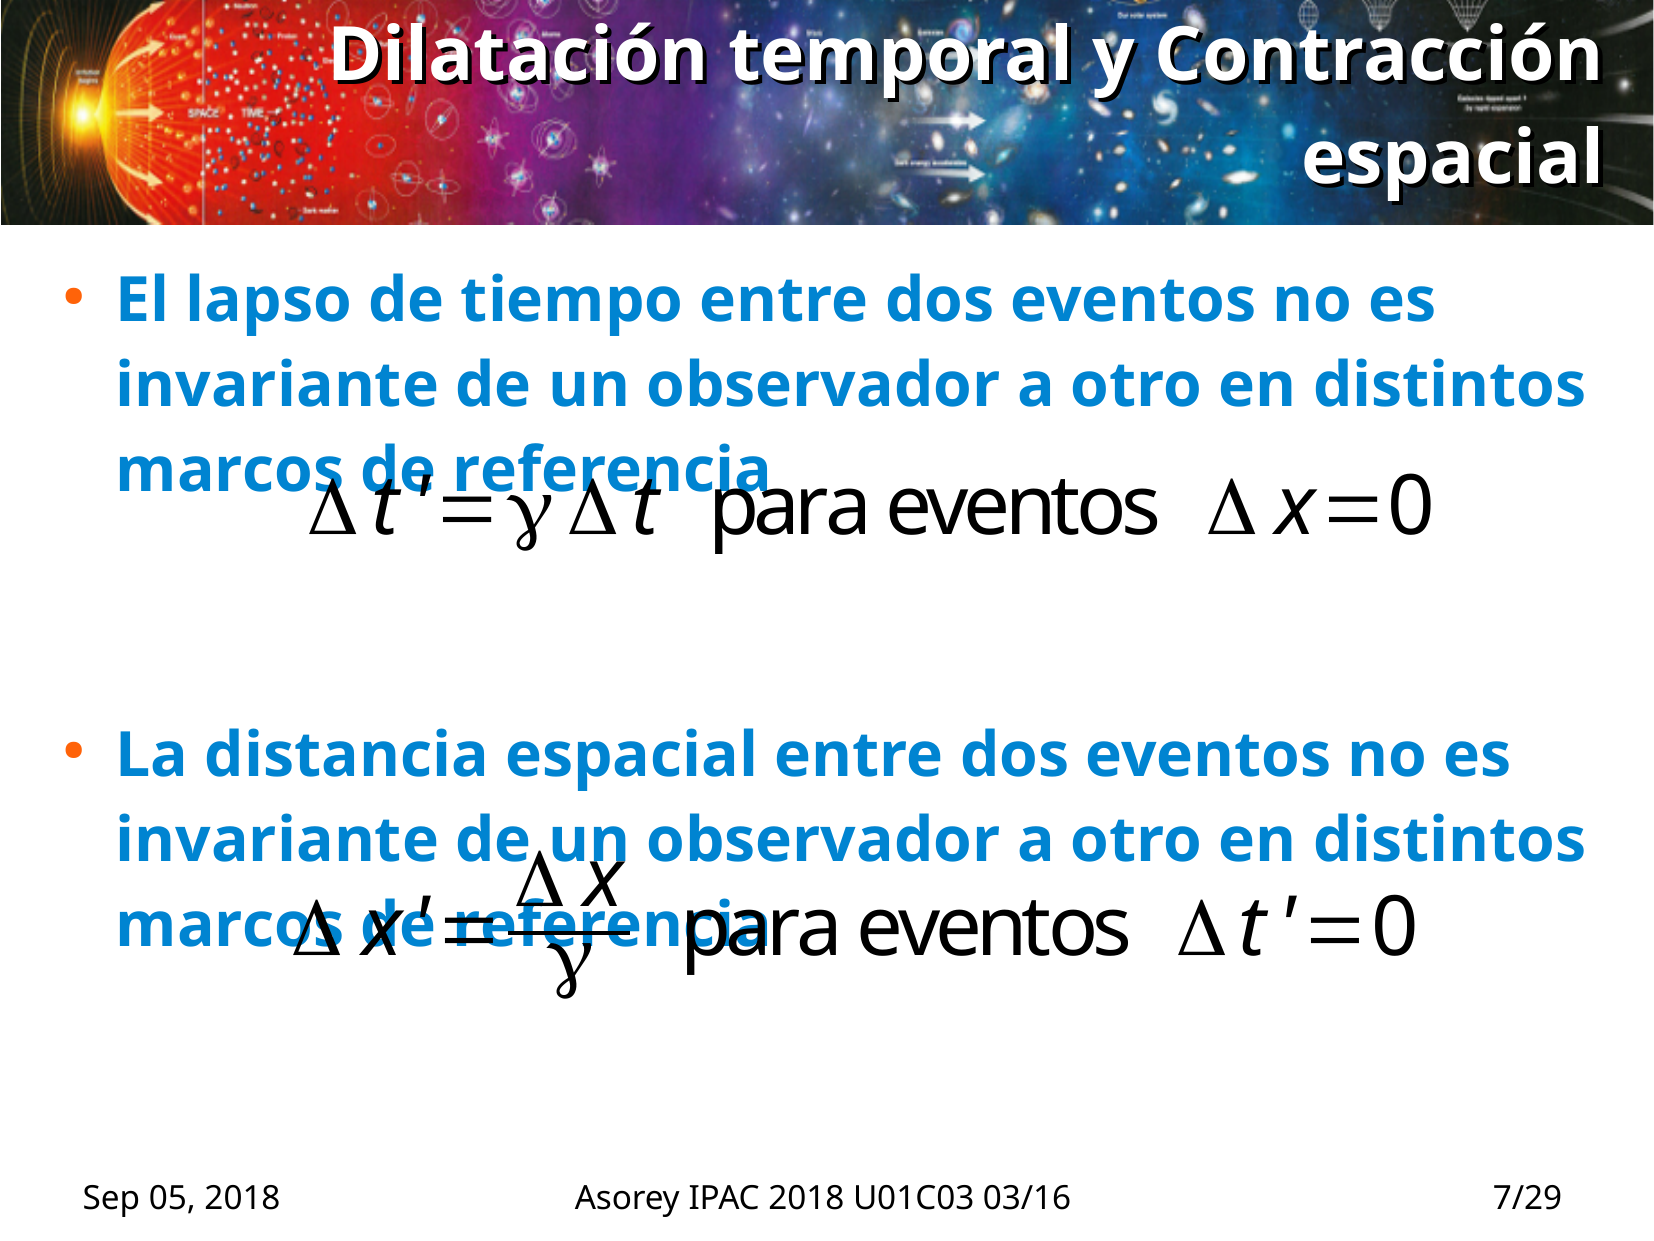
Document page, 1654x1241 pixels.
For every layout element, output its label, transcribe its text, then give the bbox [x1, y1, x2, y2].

list El lapso de tiempo entre dos eventos no es invariante de un observador a otro en distintos marcos de referencia La distancia espacial entre dos eventos no es invariante de un observador a otro en distintos marcos de referencia [45, 255, 1654, 1156]
picture [1, 0, 1654, 225]
chart [300, 453, 1454, 556]
chart [284, 825, 1436, 1003]
title Dilatación temporal y Contracción espacial [45, 15, 1606, 191]
